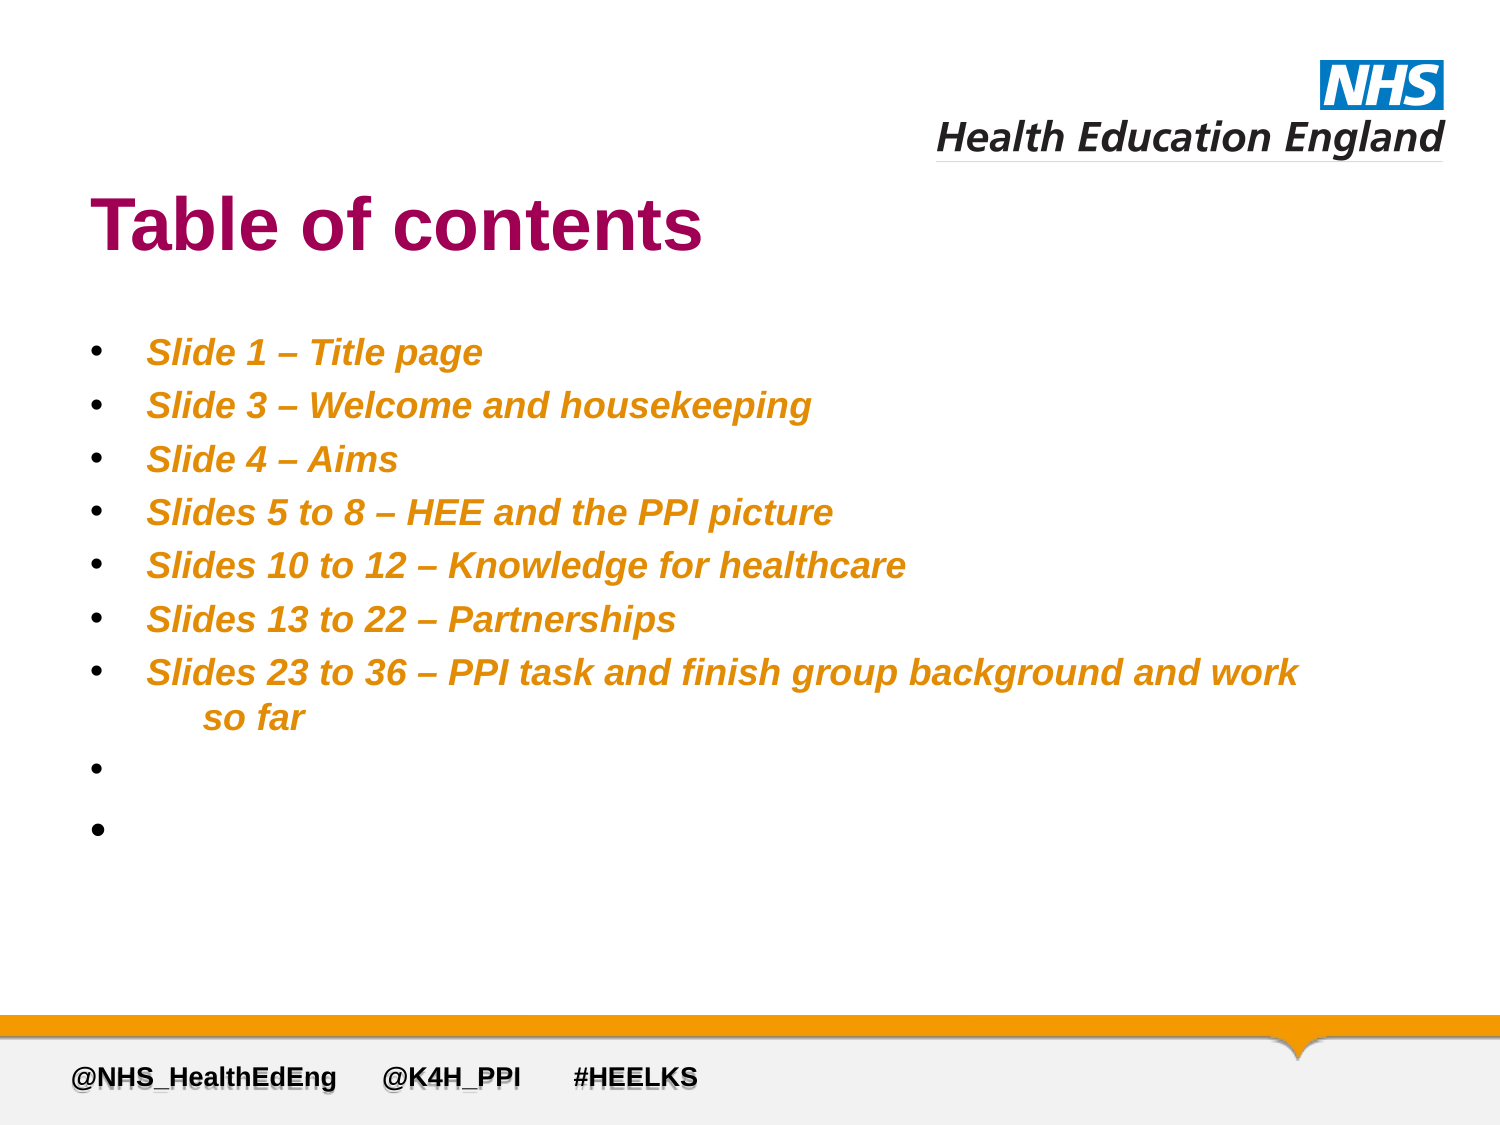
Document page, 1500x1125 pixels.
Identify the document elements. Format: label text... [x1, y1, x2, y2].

title Table of contents [75, 168, 1351, 280]
text_box @NHS_HealthEdEng @K4H_PPI #HEELKS [55, 1052, 932, 1113]
list Slide 1 – Title page Slide 3 – Welcome and housekeeping Slide 4 – Aims Slides 5 to 8 – HEE and the PPI picture Slides 10 to 12 – Knowledge for healthcare Slides 13 to 22 – Partnerships Slides 23 to 36 – PPI task and finish group background and work so far [76, 332, 1363, 857]
